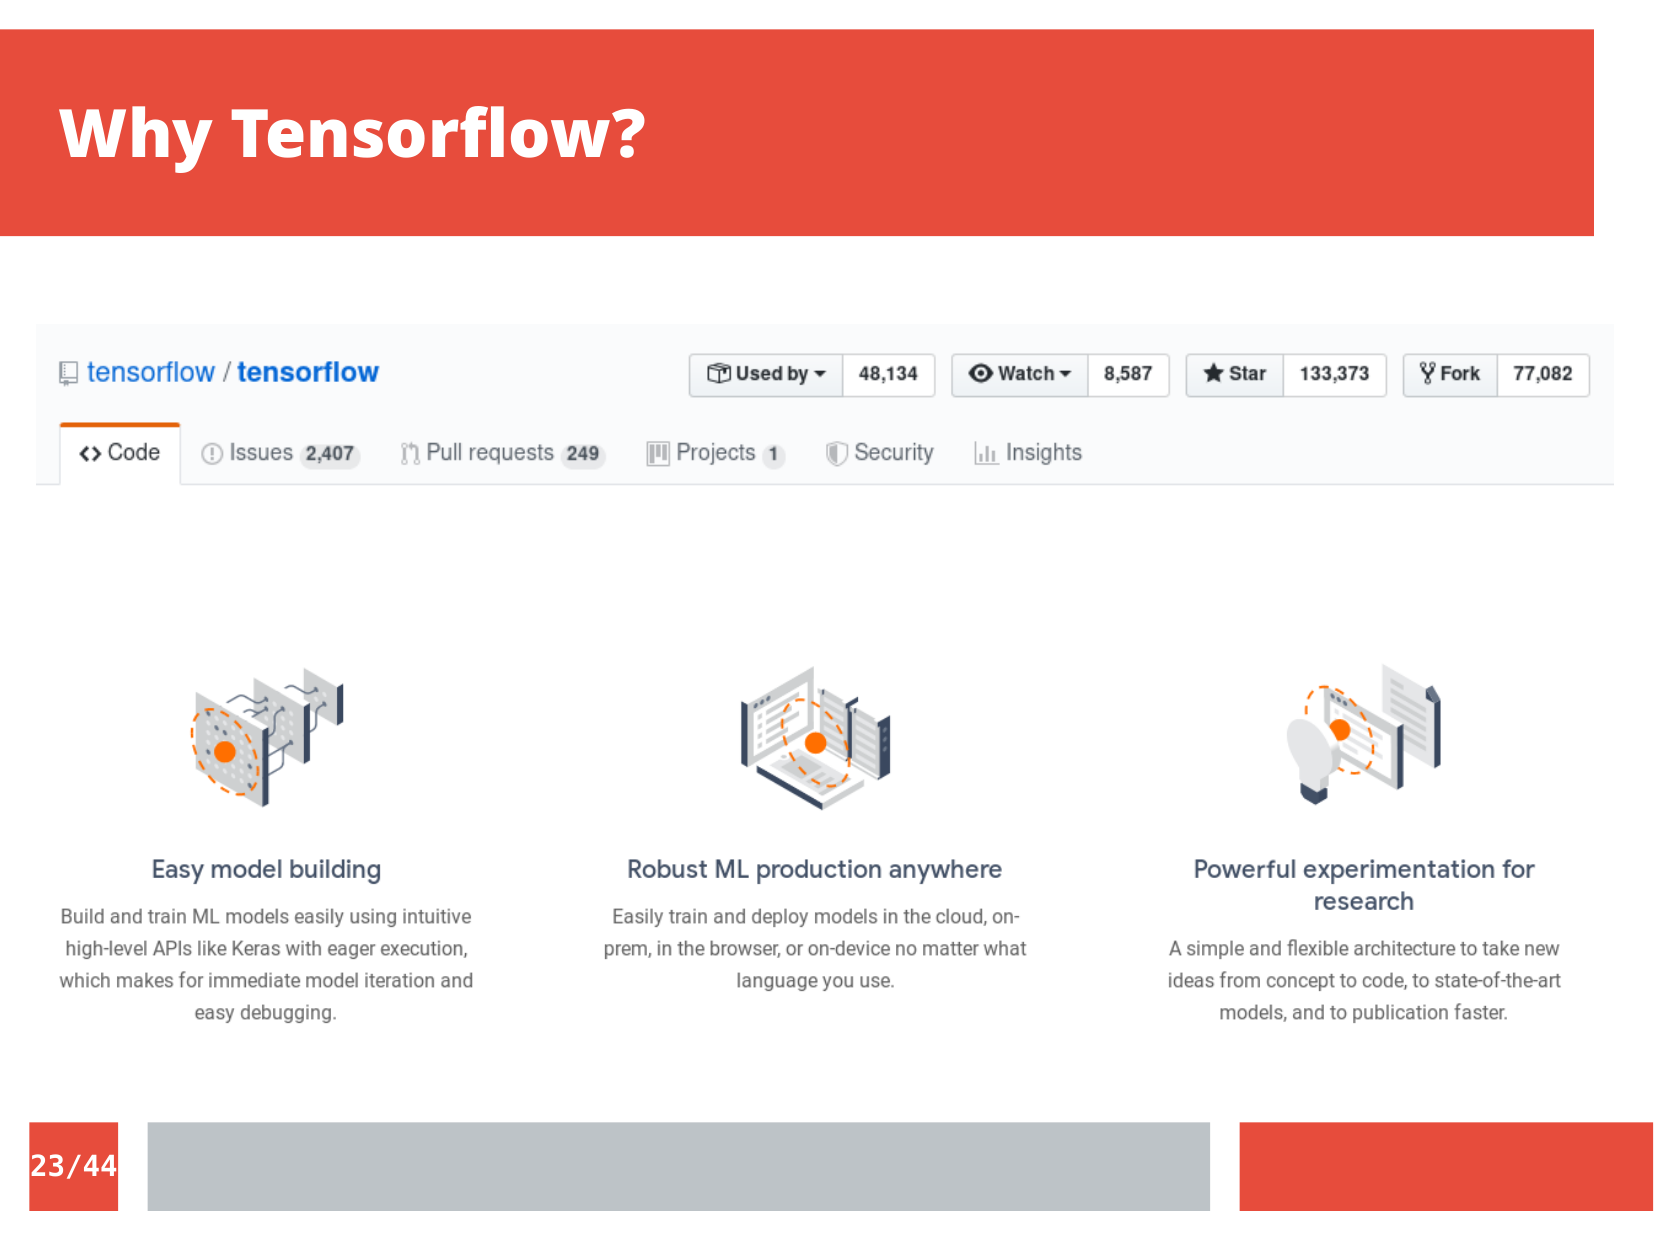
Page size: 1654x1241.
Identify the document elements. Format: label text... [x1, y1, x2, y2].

picture [0, 627, 1652, 1081]
picture [36, 324, 1614, 498]
title Why Tensorflow? [58, 90, 1594, 178]
